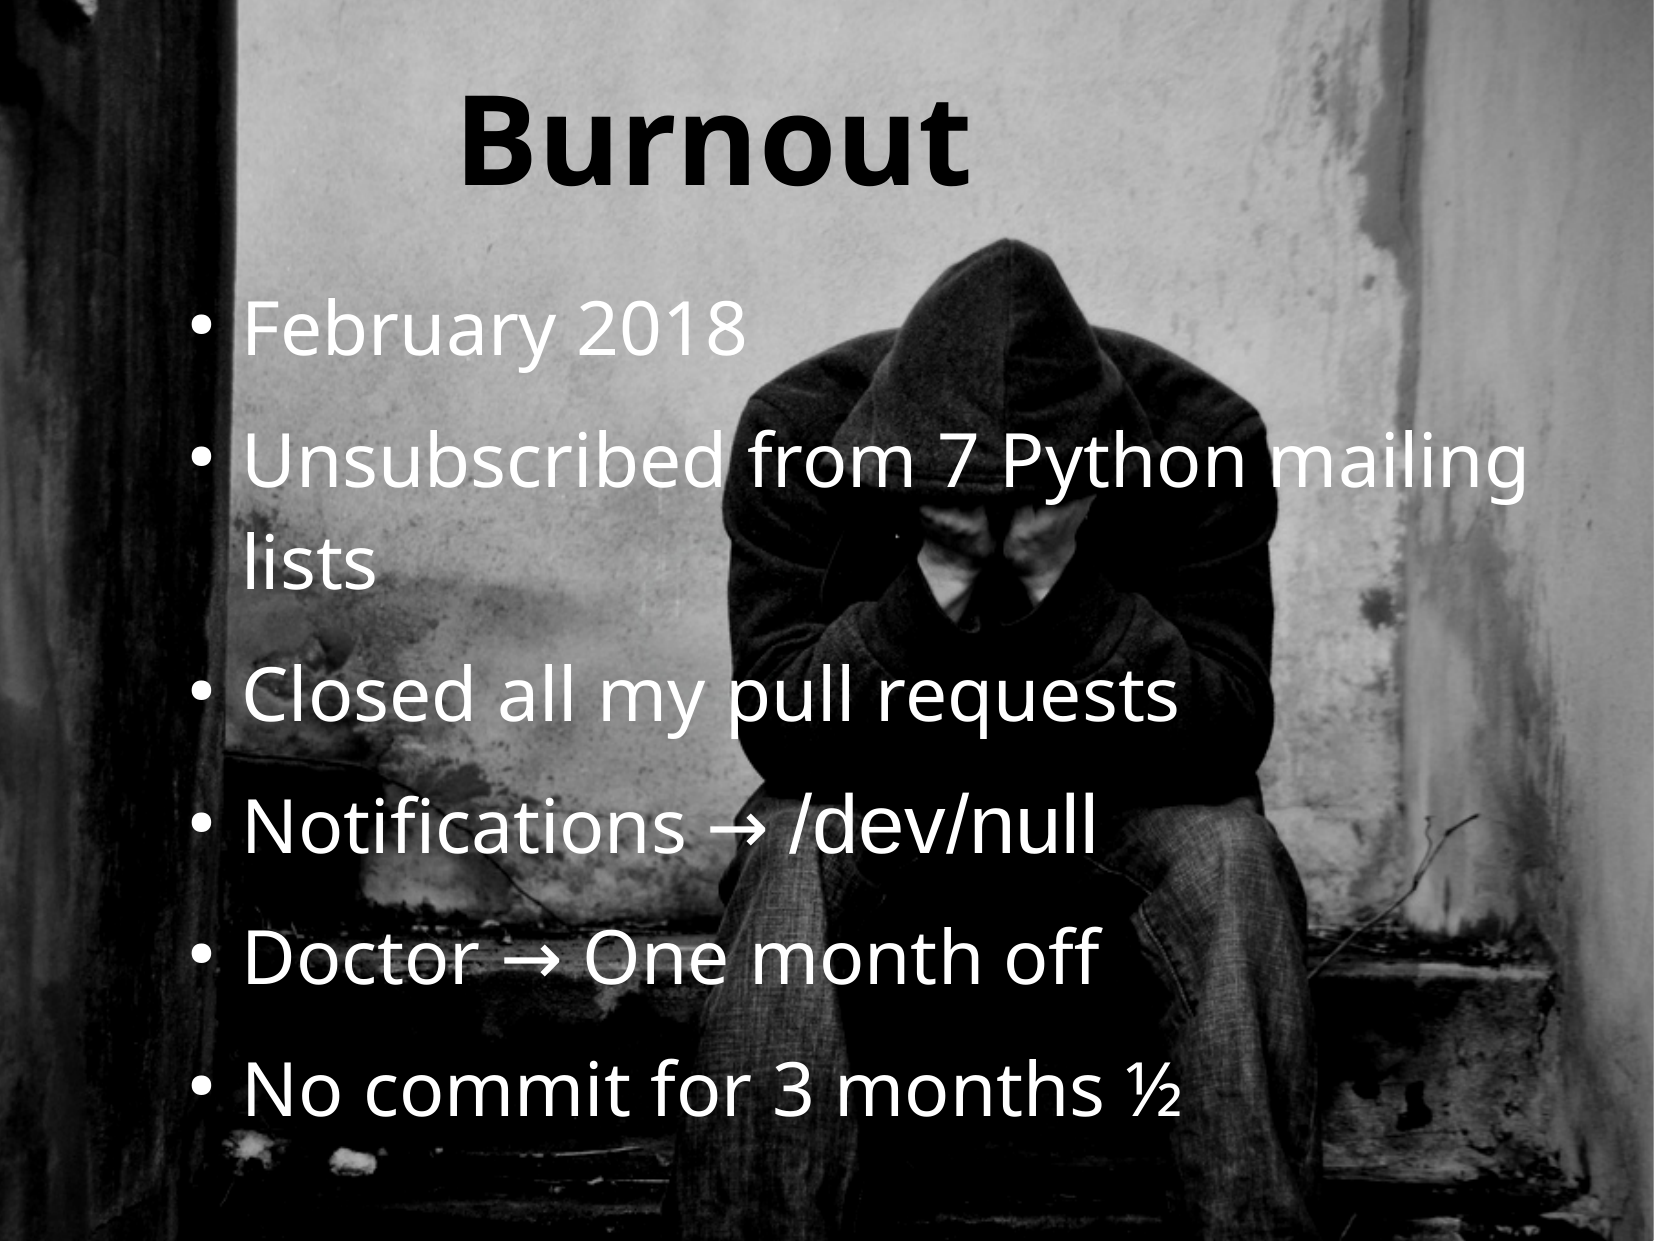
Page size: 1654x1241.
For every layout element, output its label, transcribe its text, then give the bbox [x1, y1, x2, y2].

text_box Burnout [439, 44, 1210, 199]
list February 2018 Unsubscribed from 7 Python mailing lists Closed all my pull requests Notifications → /dev/null Doctor → One month off No commit for 3 months ½ [170, 275, 1580, 1017]
picture [0, 0, 1654, 1241]
